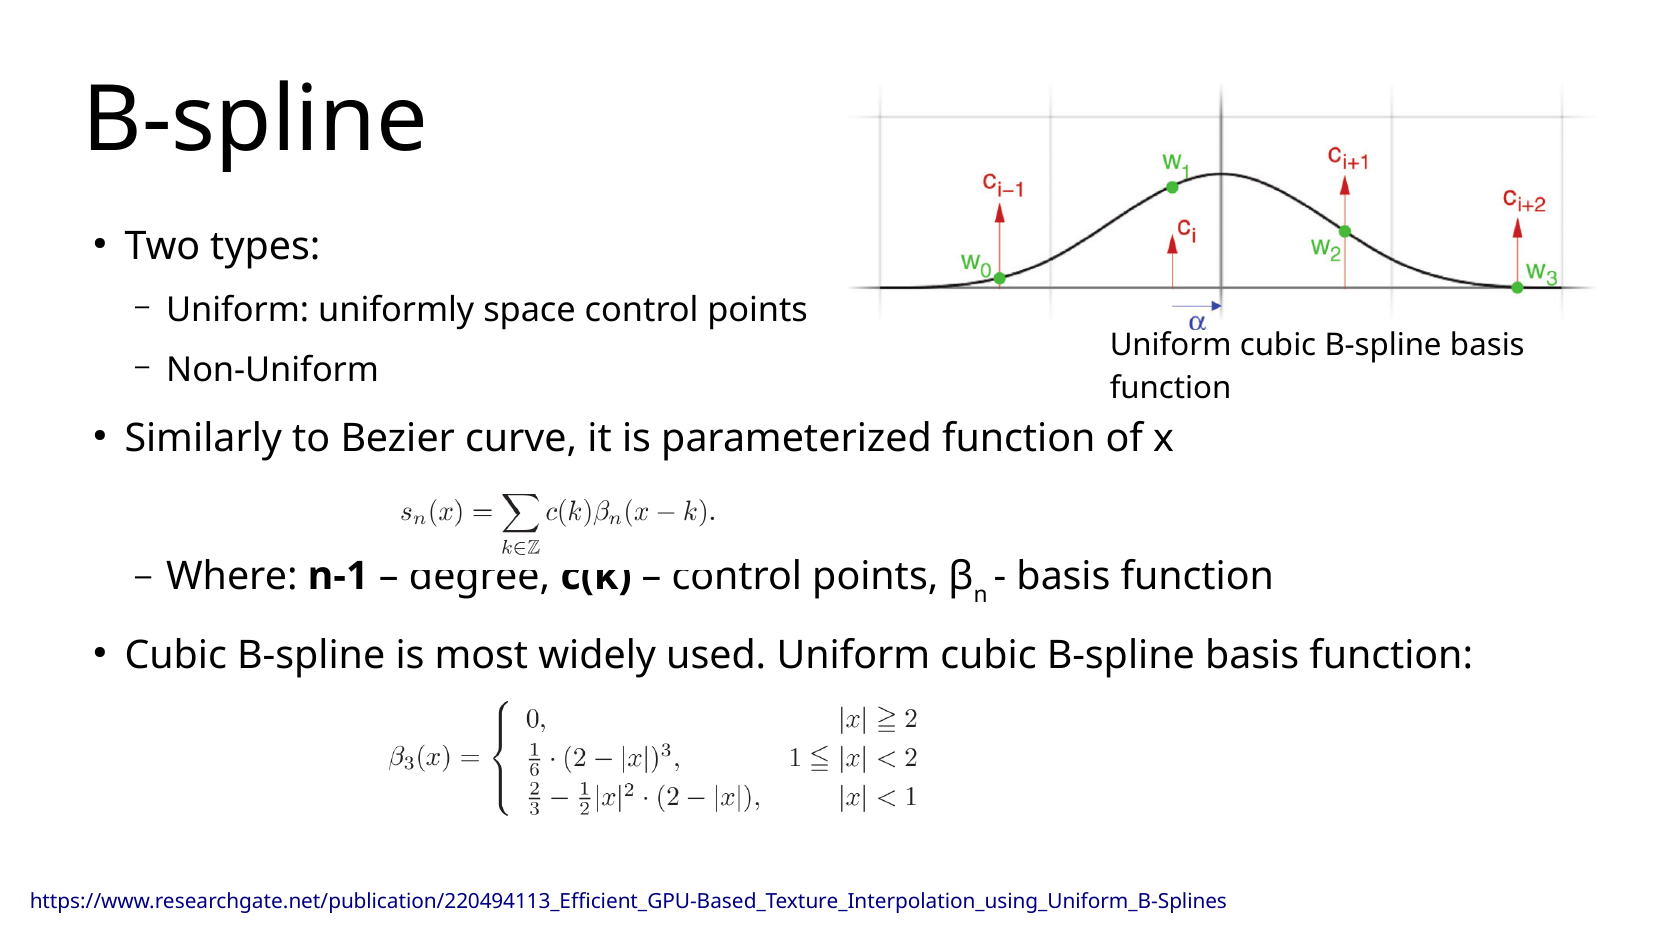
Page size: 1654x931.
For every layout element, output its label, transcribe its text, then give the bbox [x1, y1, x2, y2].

list Two types: Uniform: uniformly space control points Non-Uniform Similarly to Bezier curve, it is parameterized function of x Where: n-1 – degree, c(k) – control points, βn - basis function Cubic B-spline is most widely used. Uniform cubic B-spline basis function: [82, 217, 1571, 691]
picture [390, 476, 721, 571]
title B-spline [82, 37, 1571, 193]
picture [840, 83, 1626, 331]
picture [379, 689, 931, 826]
text_box Uniform cubic B-spline basis function [1095, 315, 1576, 408]
text_box https://www.researchgate.net/publication/220494113_Efficient_GPU-Based_Texture_Interpolation_using_Uniform_B-Splines [15, 878, 1321, 931]
